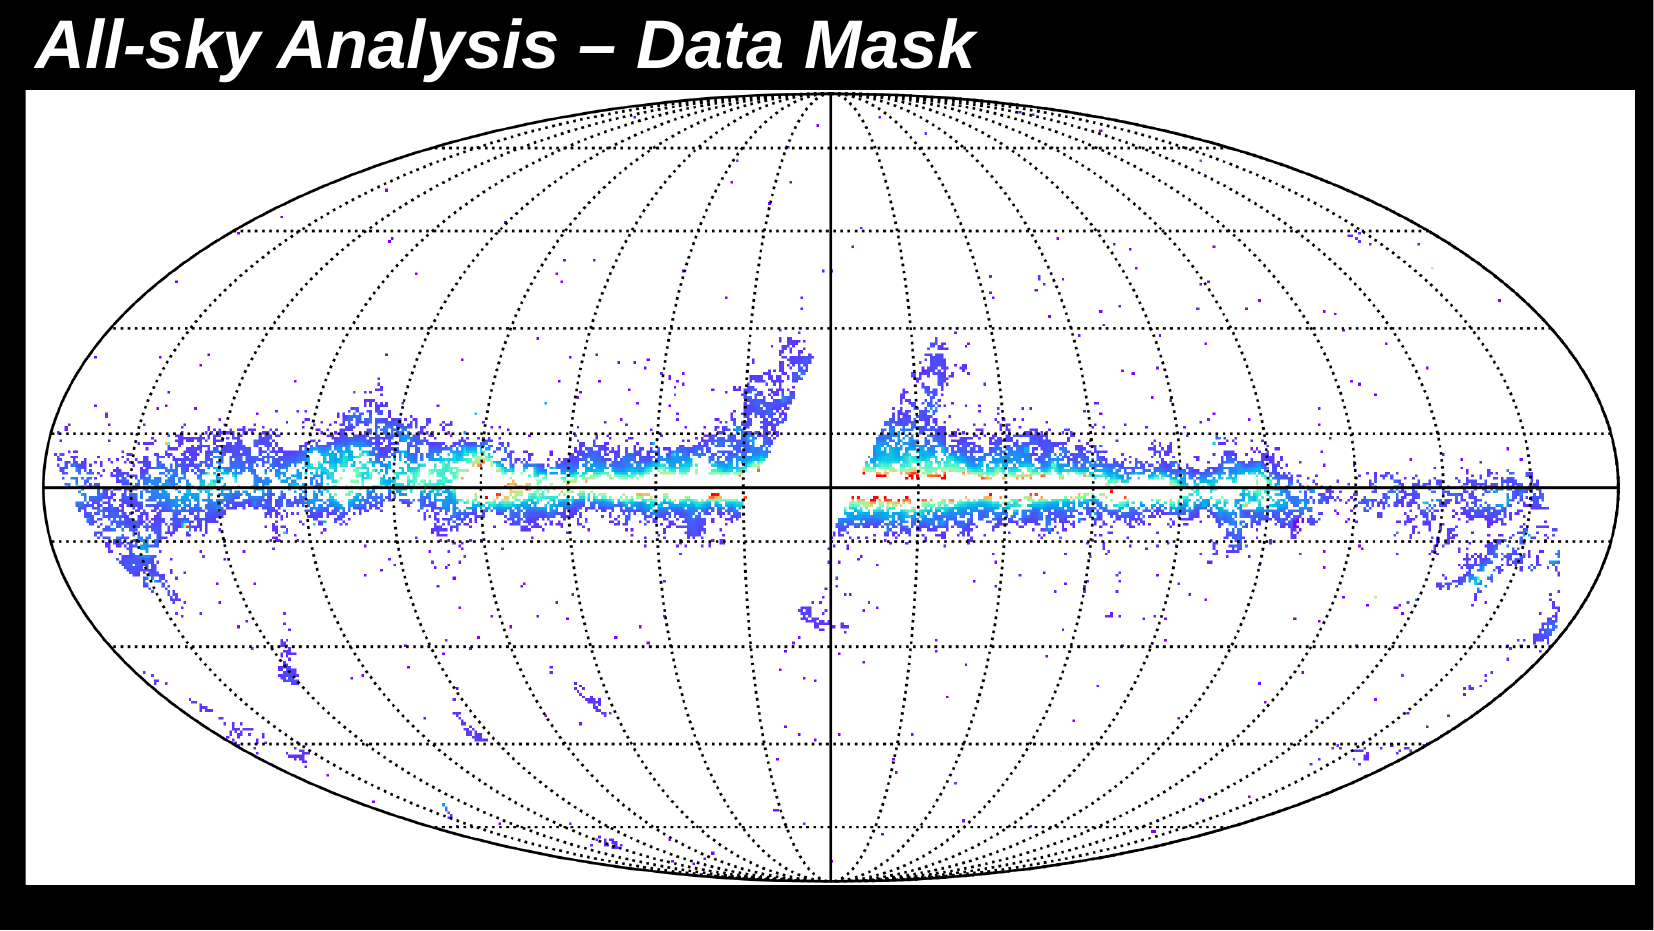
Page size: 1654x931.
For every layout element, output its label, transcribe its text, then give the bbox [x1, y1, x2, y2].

picture [25, 91, 1636, 885]
title All-sky Analysis – Data Mask [0, 0, 1654, 91]
